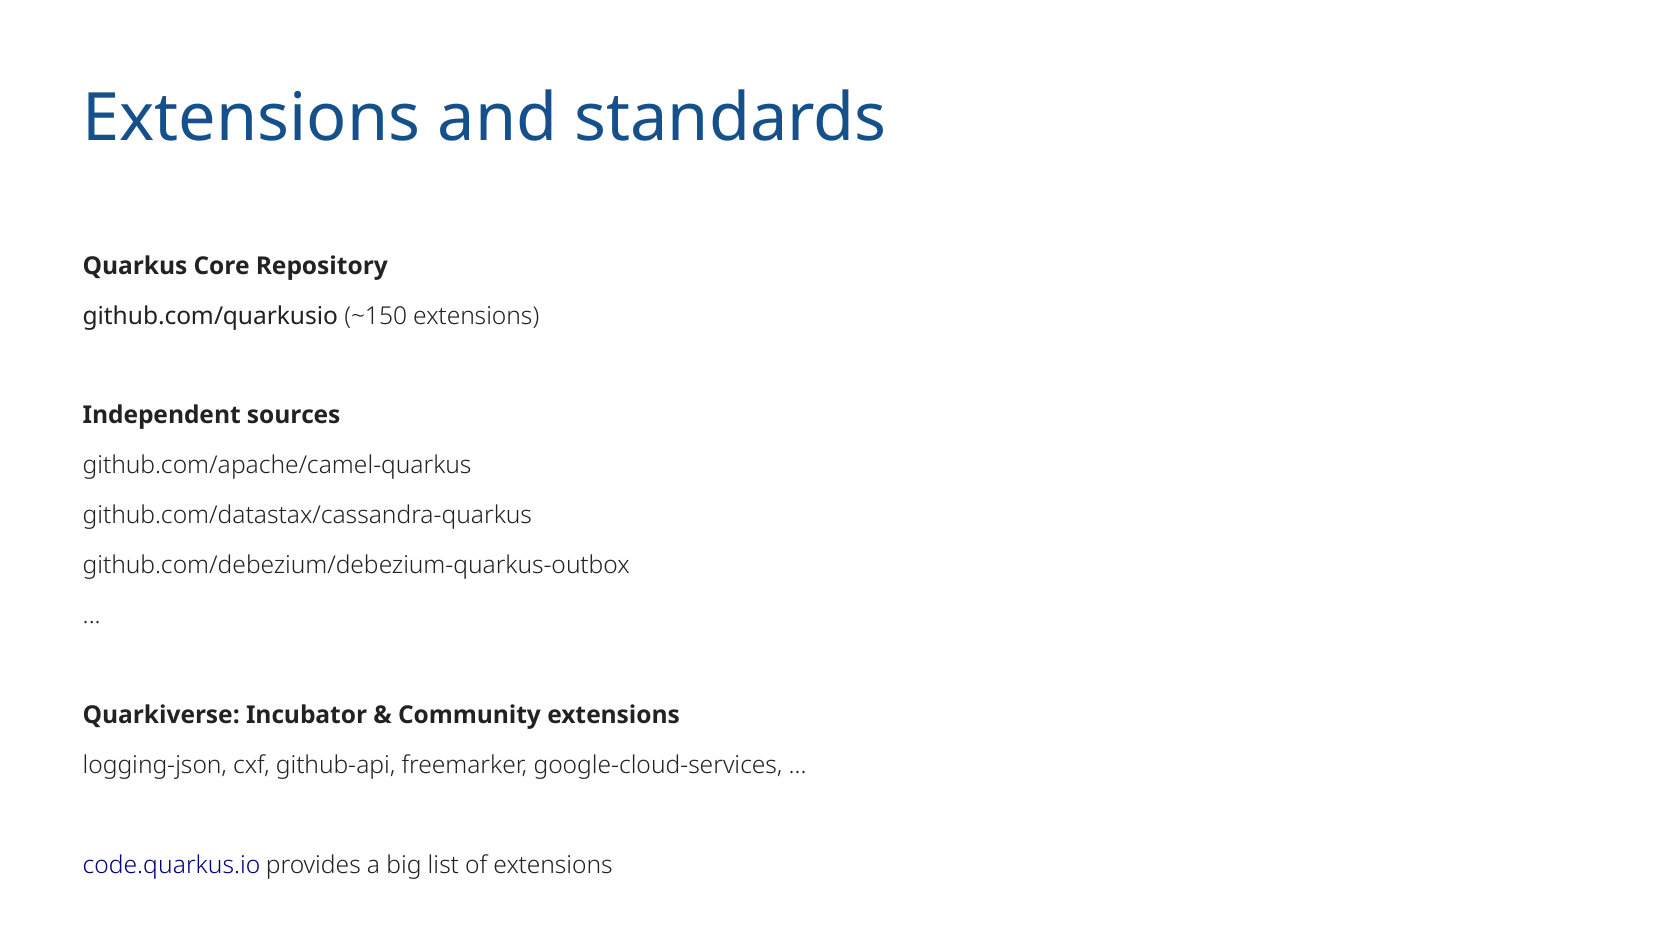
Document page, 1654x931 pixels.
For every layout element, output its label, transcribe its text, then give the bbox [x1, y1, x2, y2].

title Extensions and standards [82, 37, 1571, 193]
list Quarkus Core Repository github.com/quarkusio (~150 extensions) Independent sources github.com/apache/camel-quarkus github.com/datastax/cassandra-quarkus github.com/debezium/debezium-quarkus-outbox ... Quarkiverse: Incubator & Community extensions logging-json, cxf, github-api, freemarker, google-cloud-services, … code.quarkus.io provides a big list of extensions [82, 248, 1583, 886]
